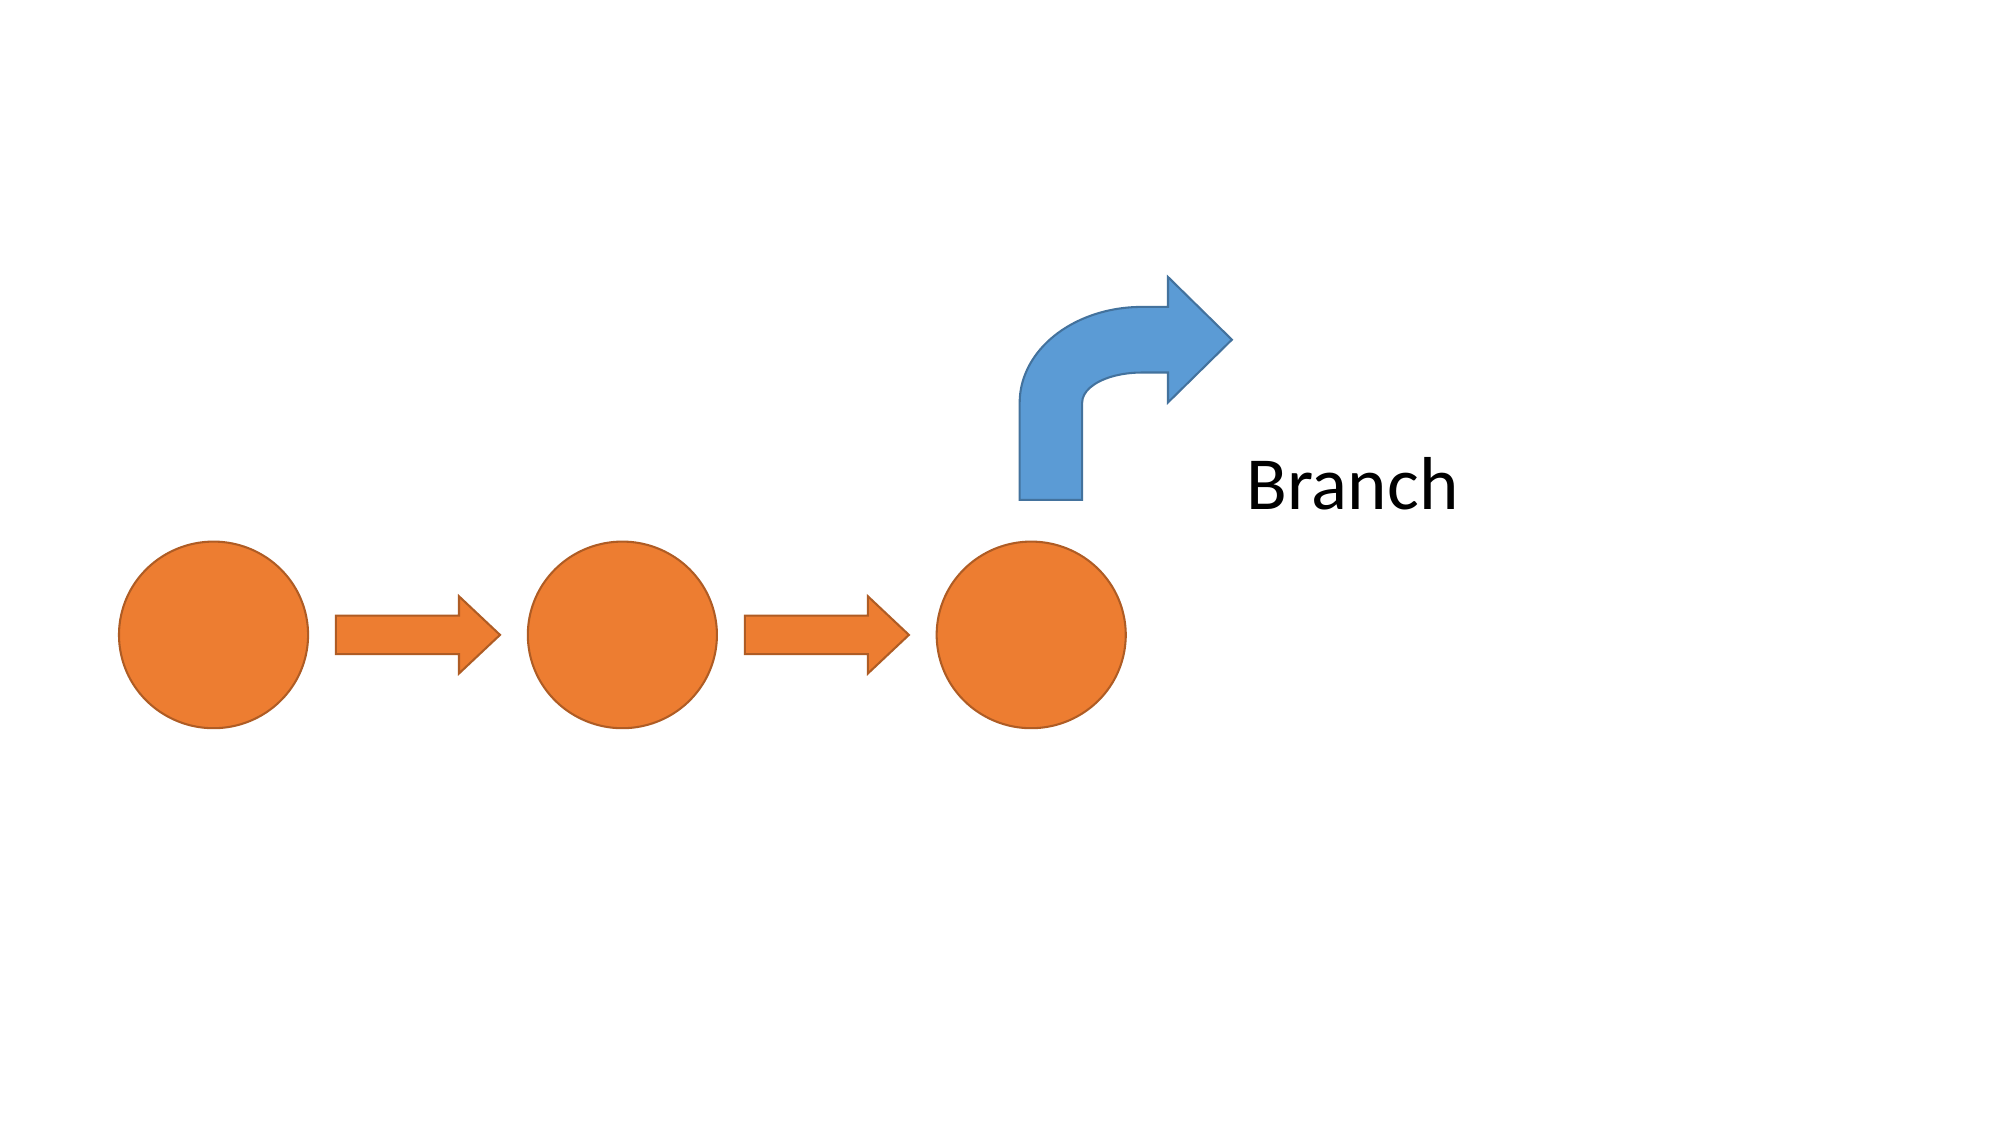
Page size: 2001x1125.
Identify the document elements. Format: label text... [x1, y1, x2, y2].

text_box [1019, 276, 1232, 500]
text_box [118, 541, 309, 729]
text_box [936, 541, 1126, 729]
text_box [744, 596, 909, 674]
text_box [527, 541, 717, 729]
text_box Branch [1231, 426, 1543, 532]
text_box [335, 596, 501, 674]
